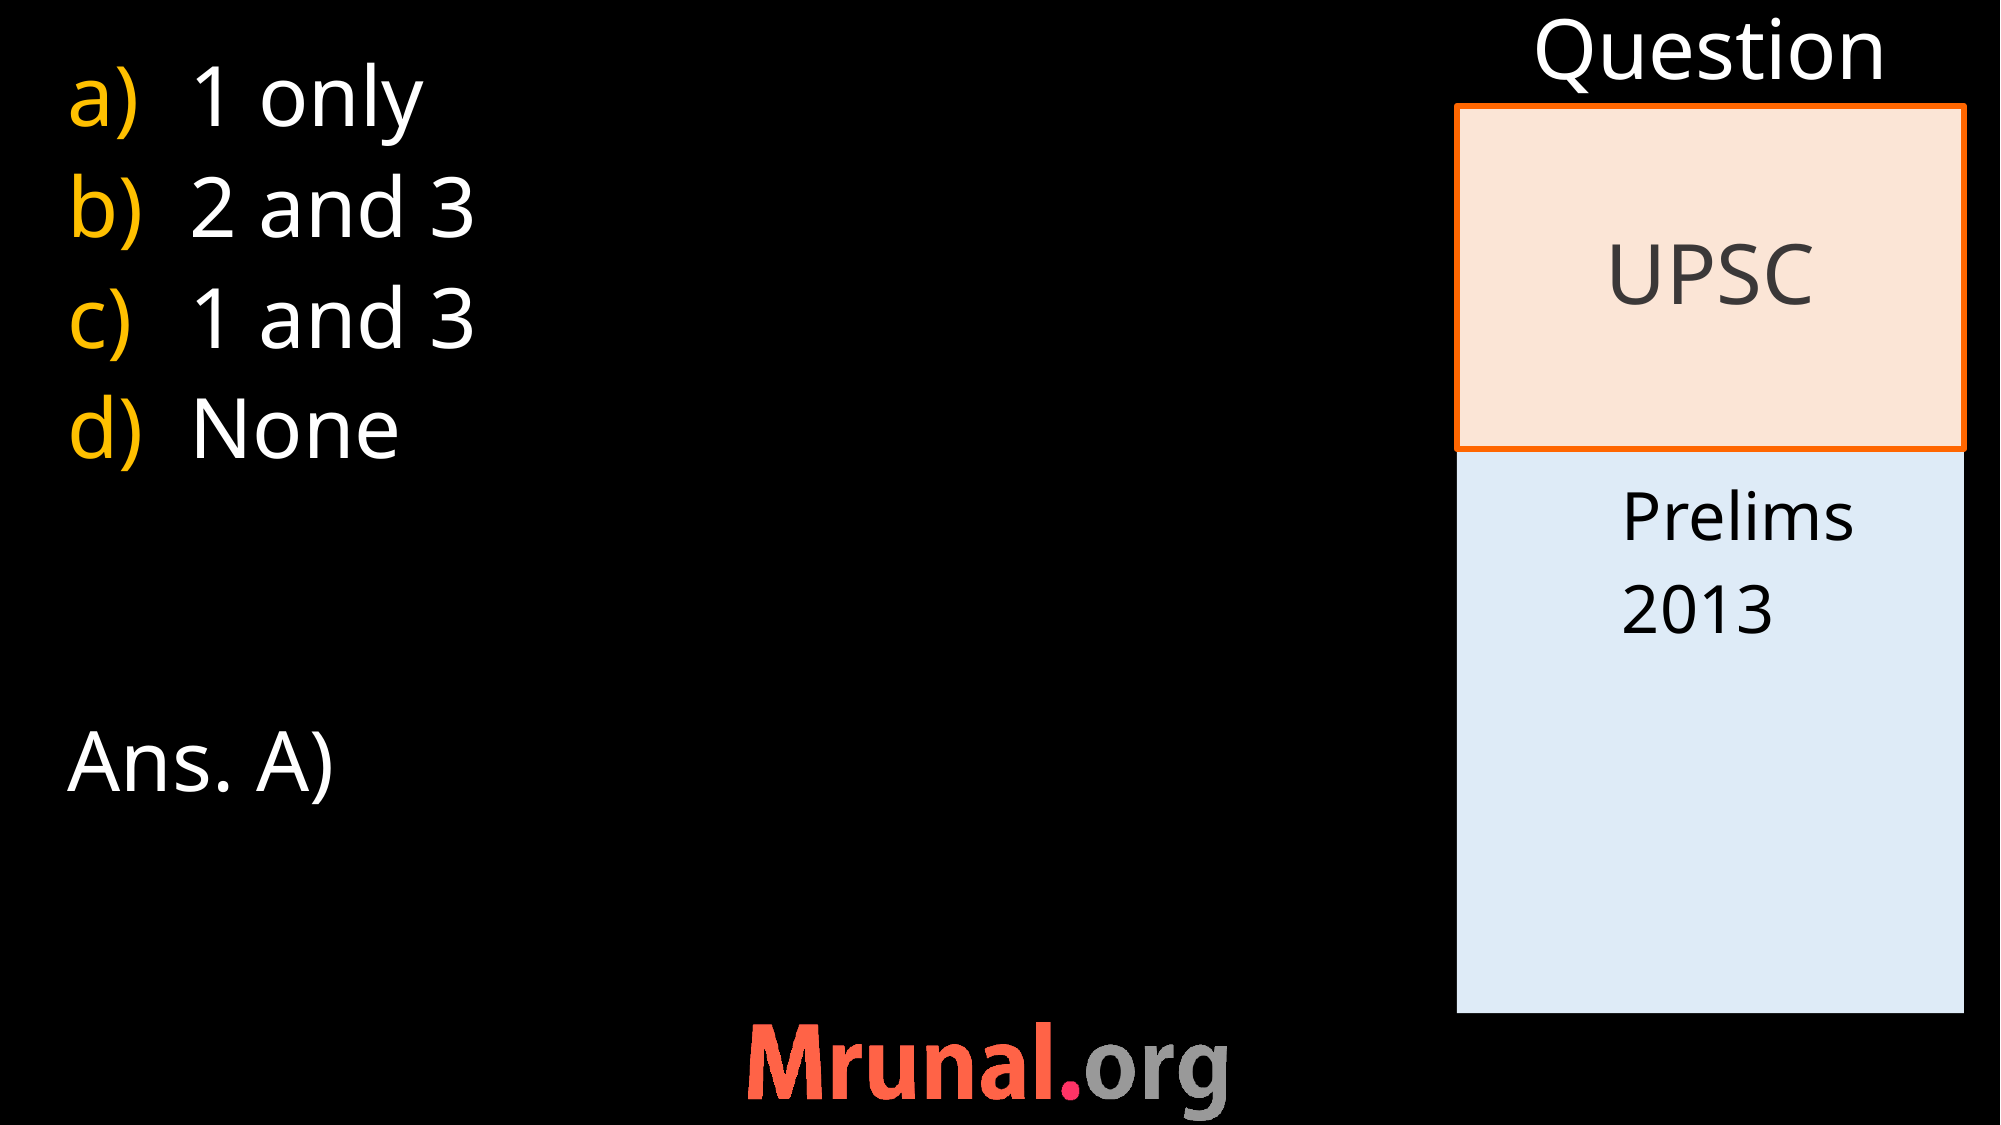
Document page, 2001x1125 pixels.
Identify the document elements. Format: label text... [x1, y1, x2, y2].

list Question [1457, 0, 1964, 106]
picture [741, 1014, 1230, 1125]
list Prelims 2013 [1456, 452, 1964, 1014]
list 1 only 2 and 3 1 and 3 None Ans. A) [52, 47, 1447, 1014]
title UPSC [1456, 106, 1964, 449]
